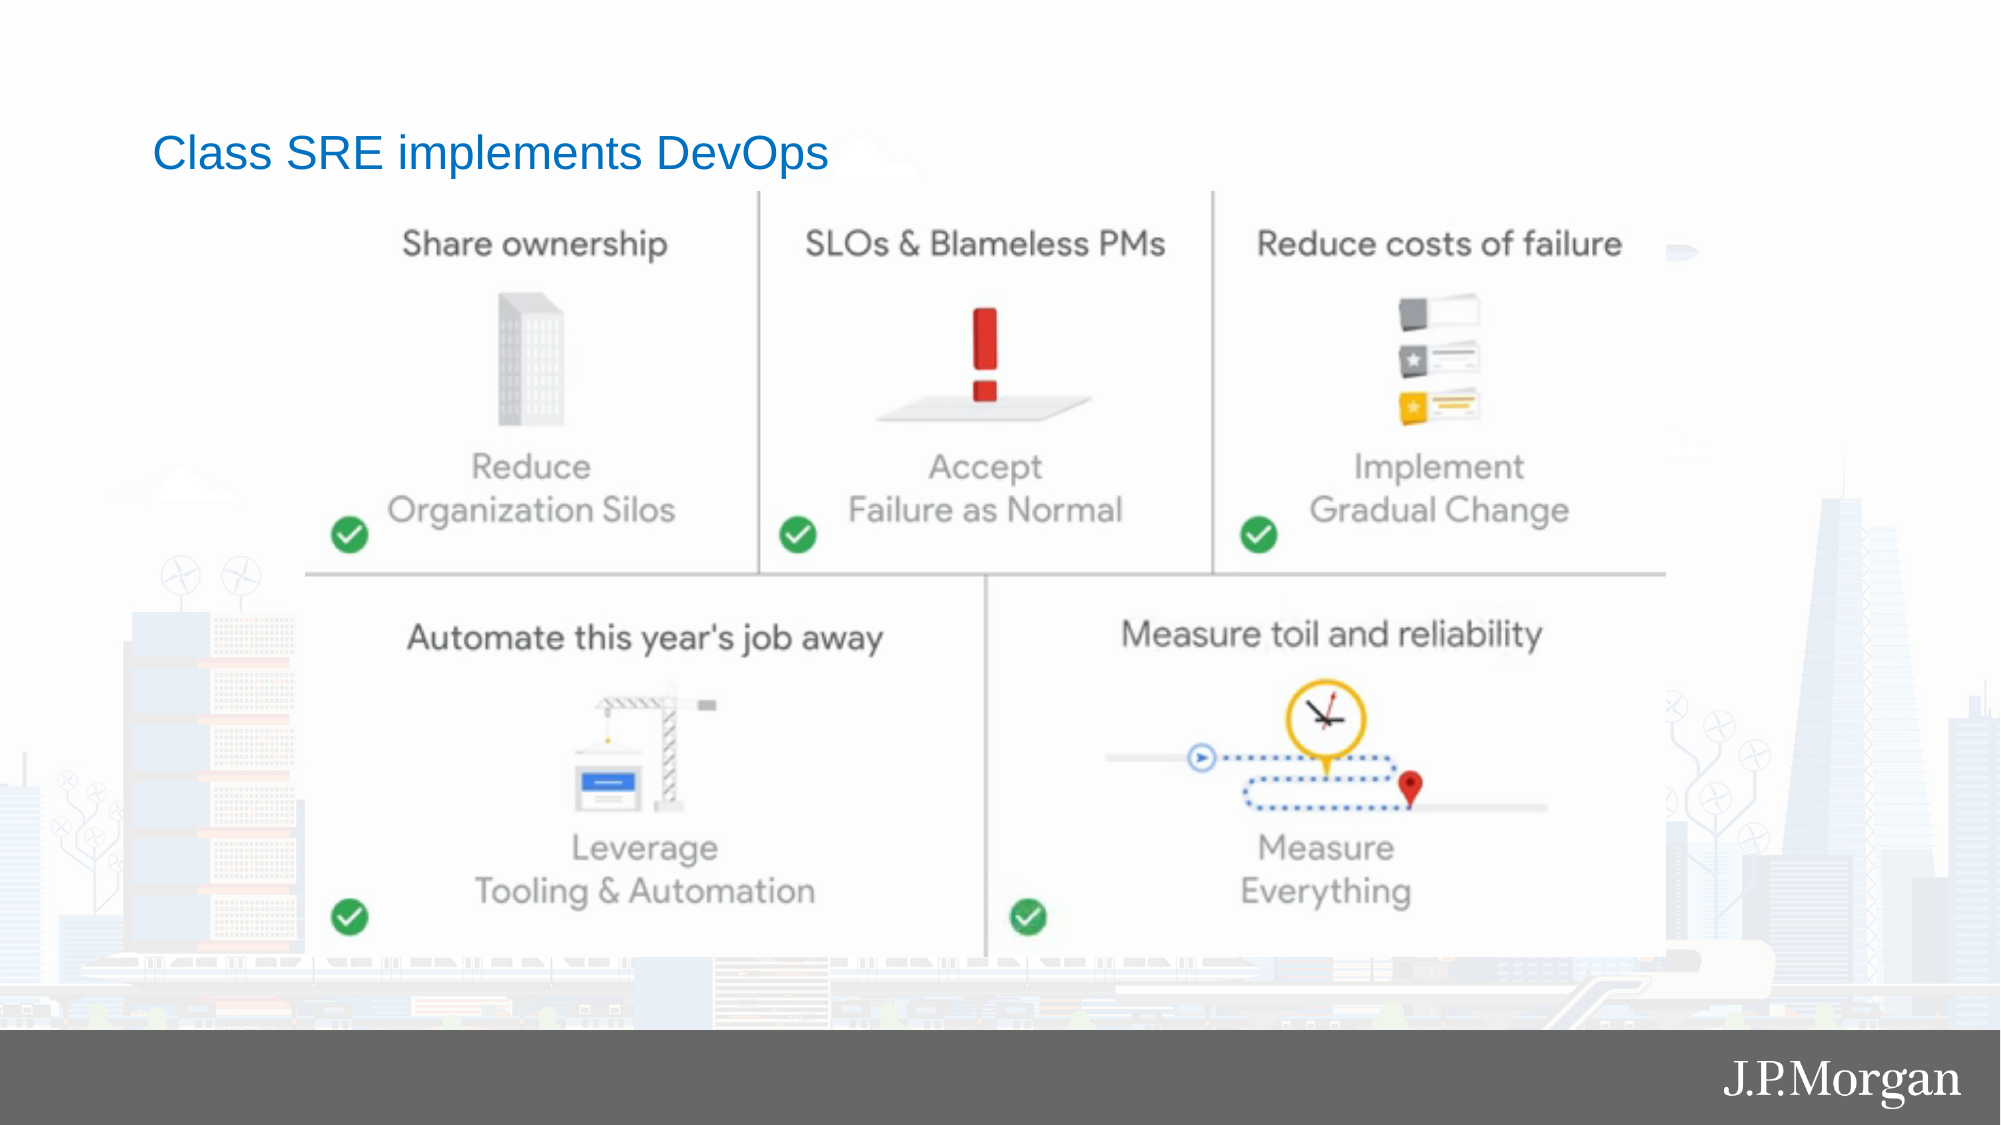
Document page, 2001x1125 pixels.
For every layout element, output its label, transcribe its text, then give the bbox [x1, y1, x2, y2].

picture [0, 0, 2001, 1125]
title Class SRE implements DevOps [137, 76, 1863, 188]
